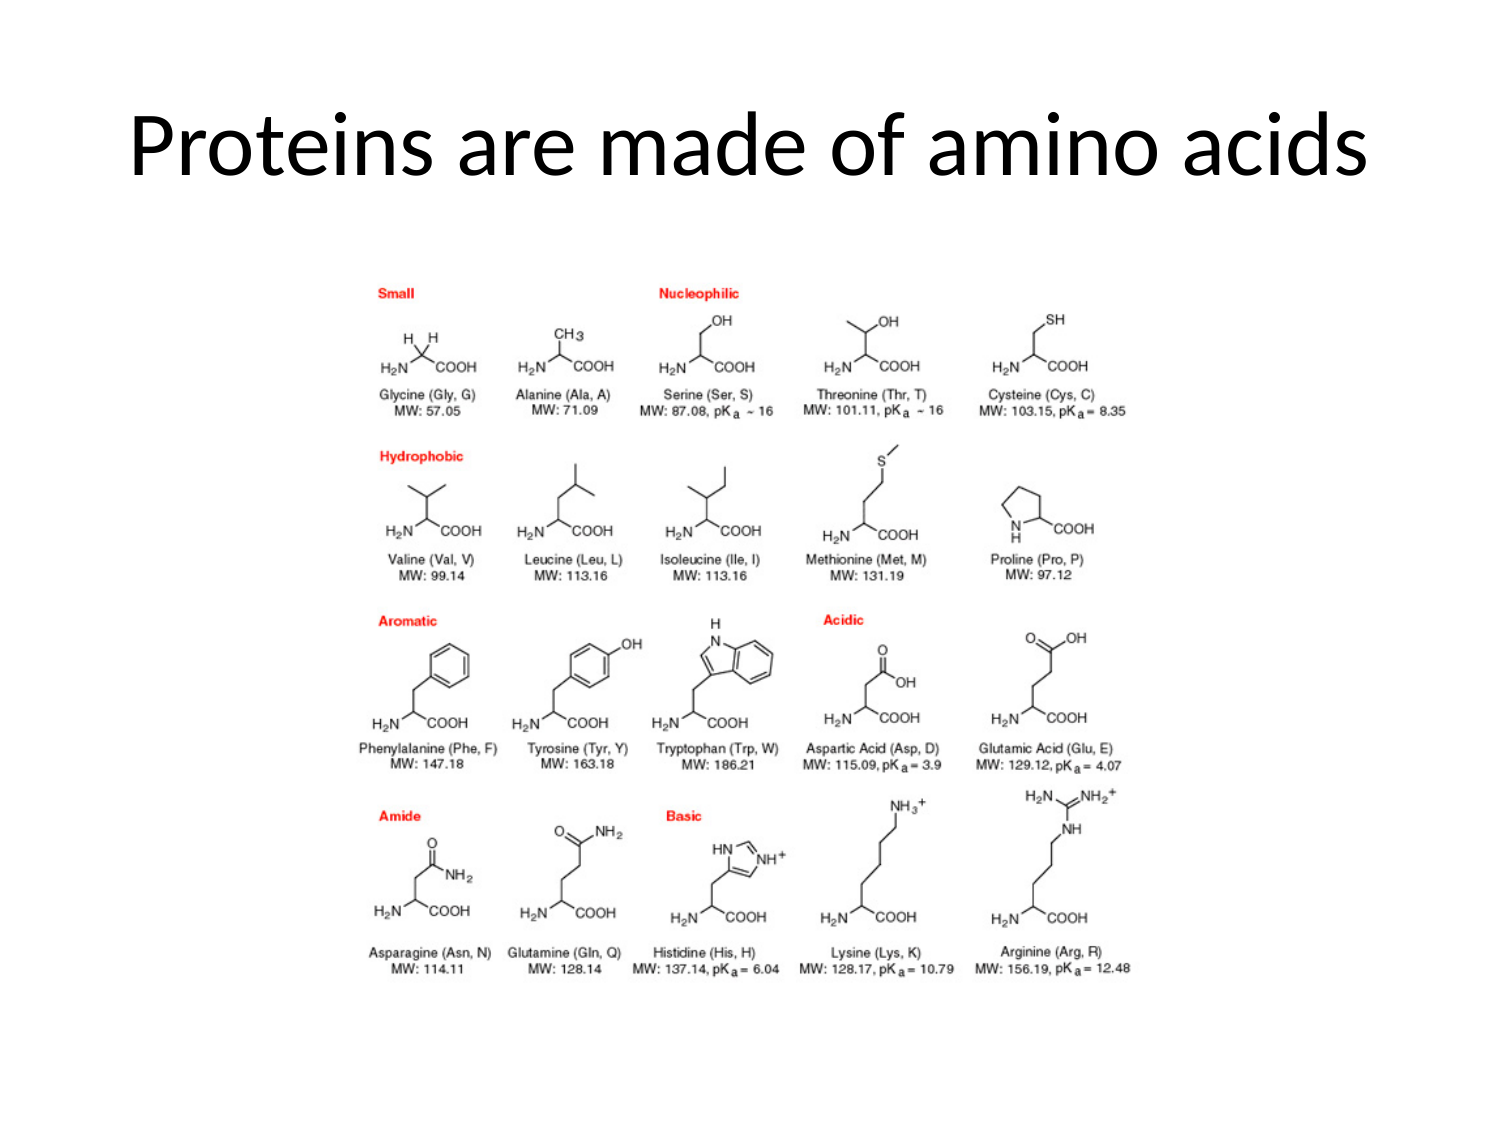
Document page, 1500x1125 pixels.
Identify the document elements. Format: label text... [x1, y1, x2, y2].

picture [75, 262, 1425, 1005]
title Proteins are made of amino acids [75, 45, 1425, 233]
